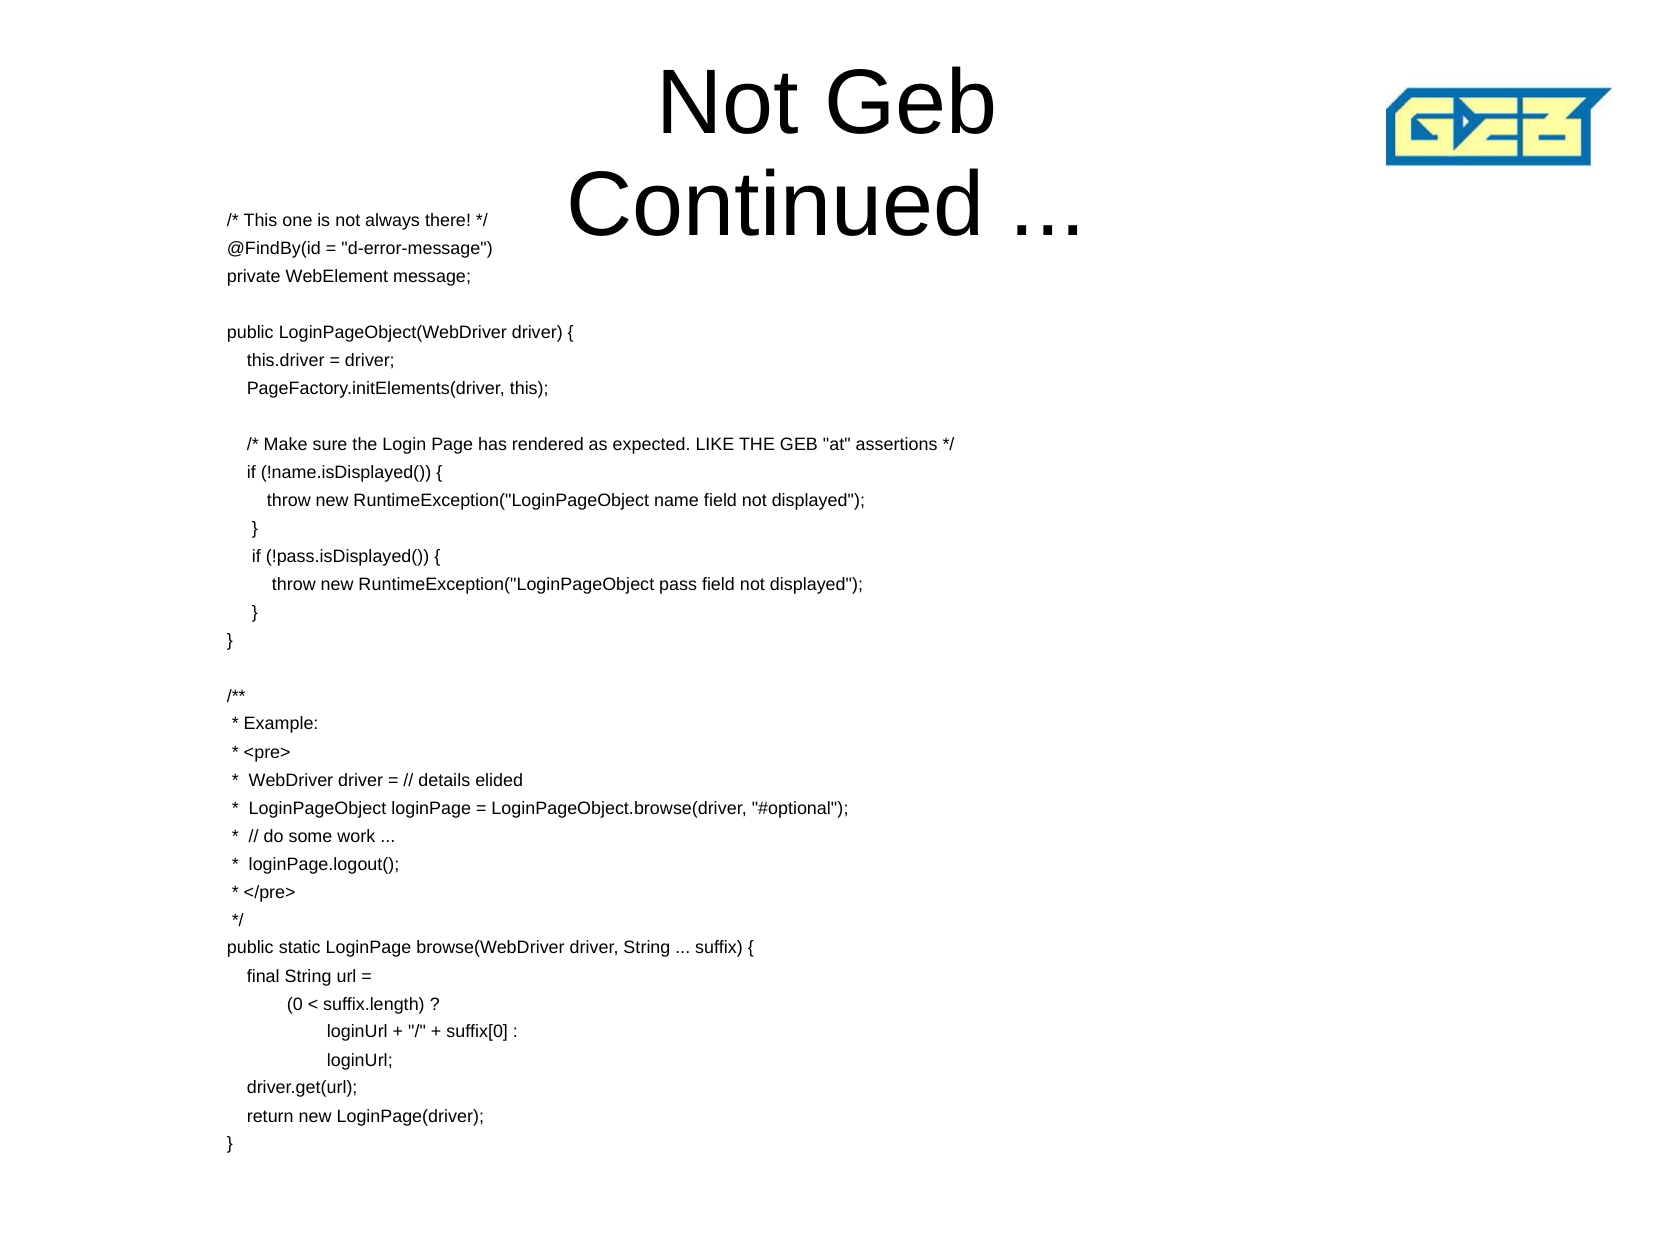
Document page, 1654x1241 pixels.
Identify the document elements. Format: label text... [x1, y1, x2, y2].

list /* This one is not always there! */ @FindBy(id = "d-error-message") private WebElement message; public LoginPageObject(WebDriver driver) { this.driver = driver; PageFactory.initElements(driver, this); /* Make sure the Login Page has rendered as expected. LIKE THE GEB "at" assertions */ if (!name.isDisplayed()) { throw new RuntimeException("LoginPageObject name field not displayed"); } if (!pass.isDisplayed()) { throw new RuntimeException("LoginPageObject pass field not displayed"); } } /** * Example: * <pre> * WebDriver driver = // details elided * LoginPageObject loginPage = LoginPageObject.browse(driver, "#optional"); * // do some work ... * loginPage.logout(); * </pre> */ public static LoginPage browse(WebDriver driver, String ... suffix) { final String url = (0 < suffix.length) ? loginUrl + "/" + suffix[0] : loginUrl; driver.get(url); return new LoginPage(driver); } [206, 210, 1381, 1186]
picture [1386, 14, 1612, 240]
title Not Geb Continued ... [82, 49, 1571, 257]
